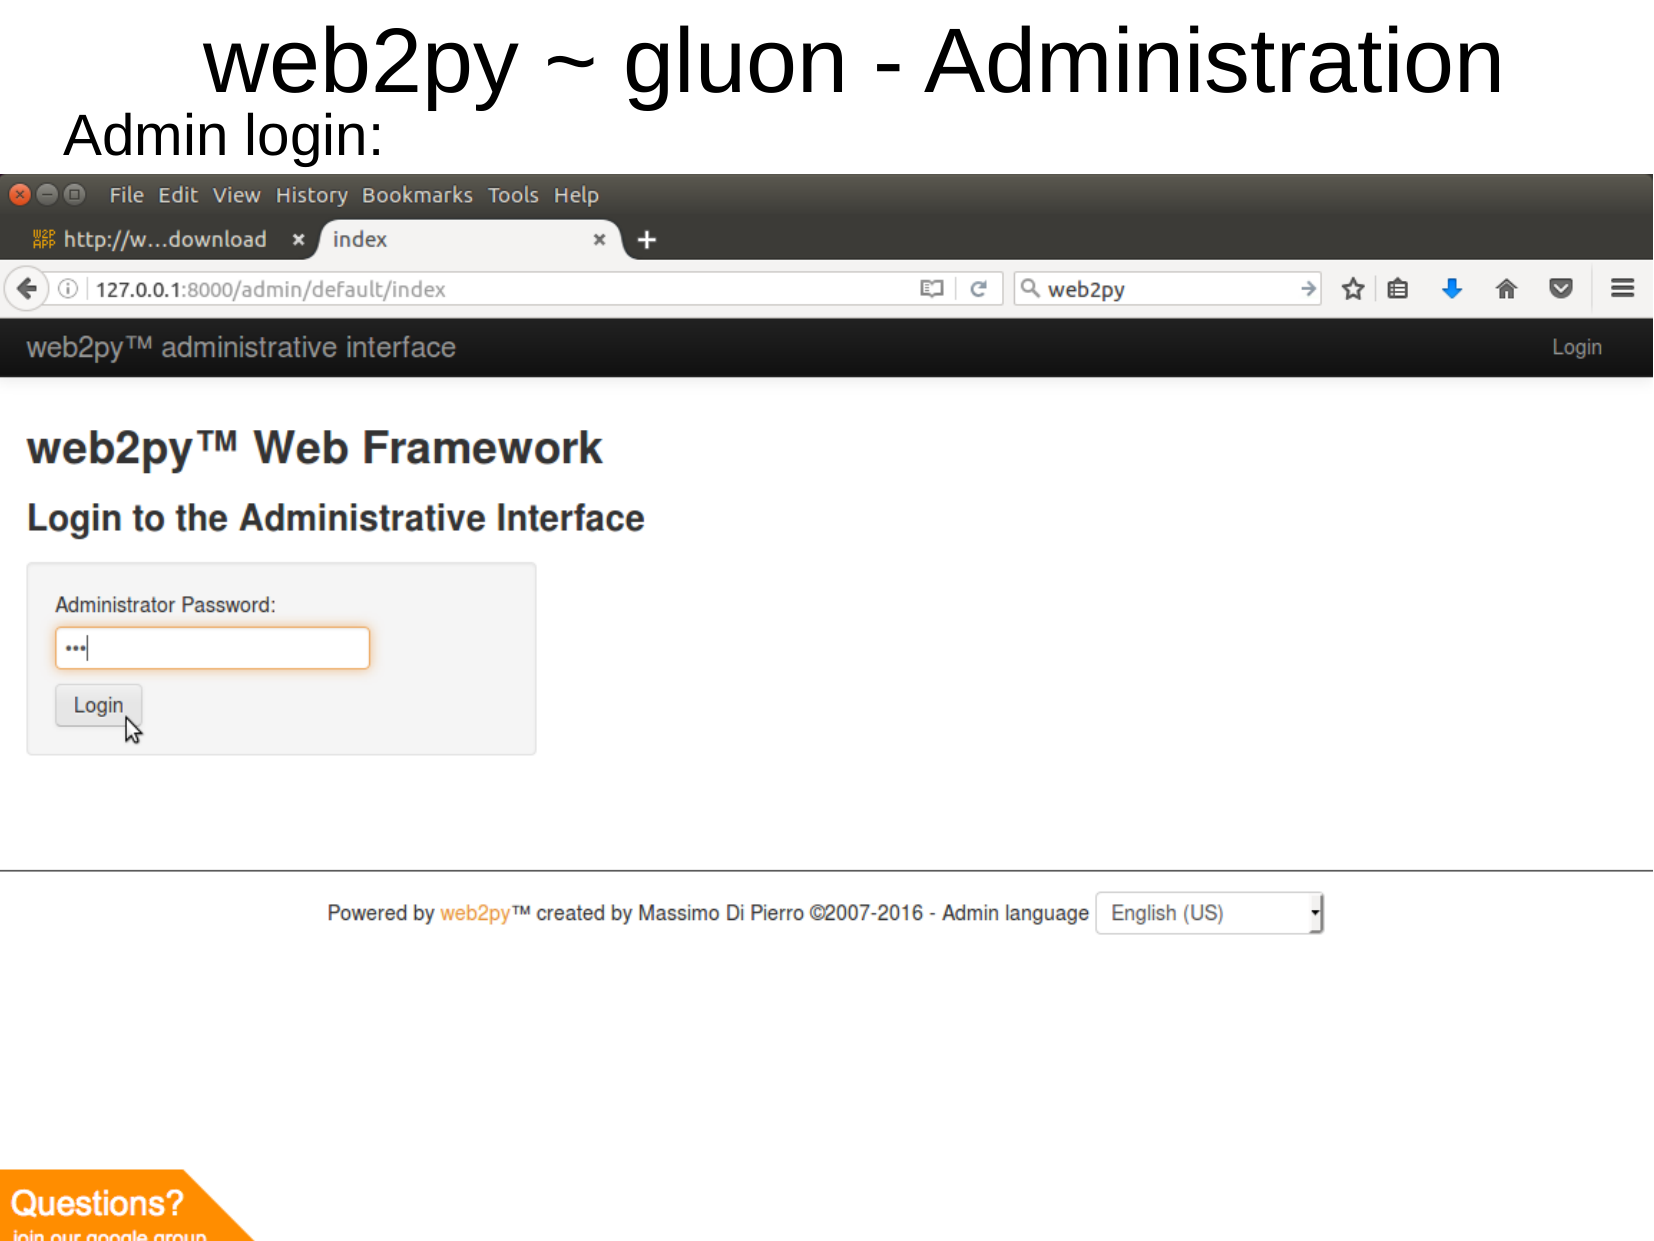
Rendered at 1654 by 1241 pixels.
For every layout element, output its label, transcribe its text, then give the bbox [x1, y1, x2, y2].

title Admin login: [63, 102, 1627, 168]
picture [0, 174, 1653, 1241]
title web2py ~ gluon - Administration [111, 9, 1600, 102]
